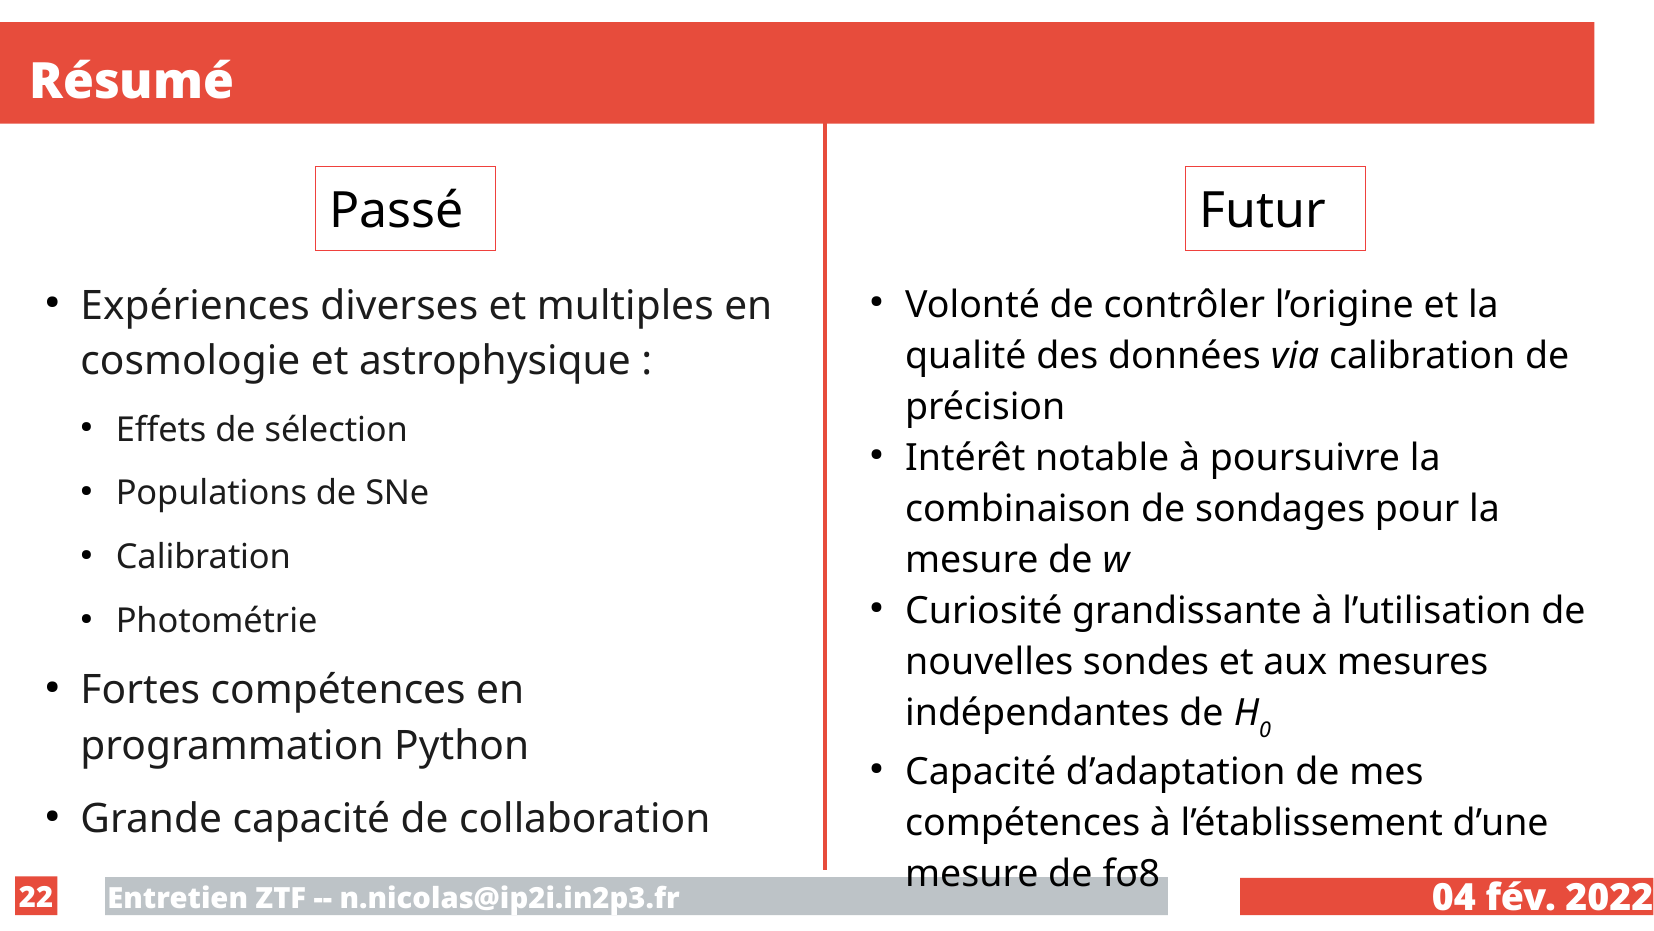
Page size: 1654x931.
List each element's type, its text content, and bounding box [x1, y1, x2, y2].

text_box Passé [315, 166, 496, 241]
title Résumé [29, 44, 1565, 113]
text_box Futur [1185, 166, 1366, 241]
text_box Volonté de contrôler l’origine et la qualité des données via calibration de précision Intérêt notable à poursuivre la combinaison de sondages pour la mesure de w Curiosité grandissante à l’utilisation de nouvelles sondes et aux mesures indépendantes de H0 Capacité d’adaptation de mes compétences à l’établissement d’une mesure de fσ8 [855, 270, 1606, 816]
list Expériences diverses et multiples en cosmologie et astrophysique : Effets de sélection Populations de SNe Calibration Photométrie Fortes compétences en programmation Python Grande capacité de collaboration [45, 275, 796, 871]
